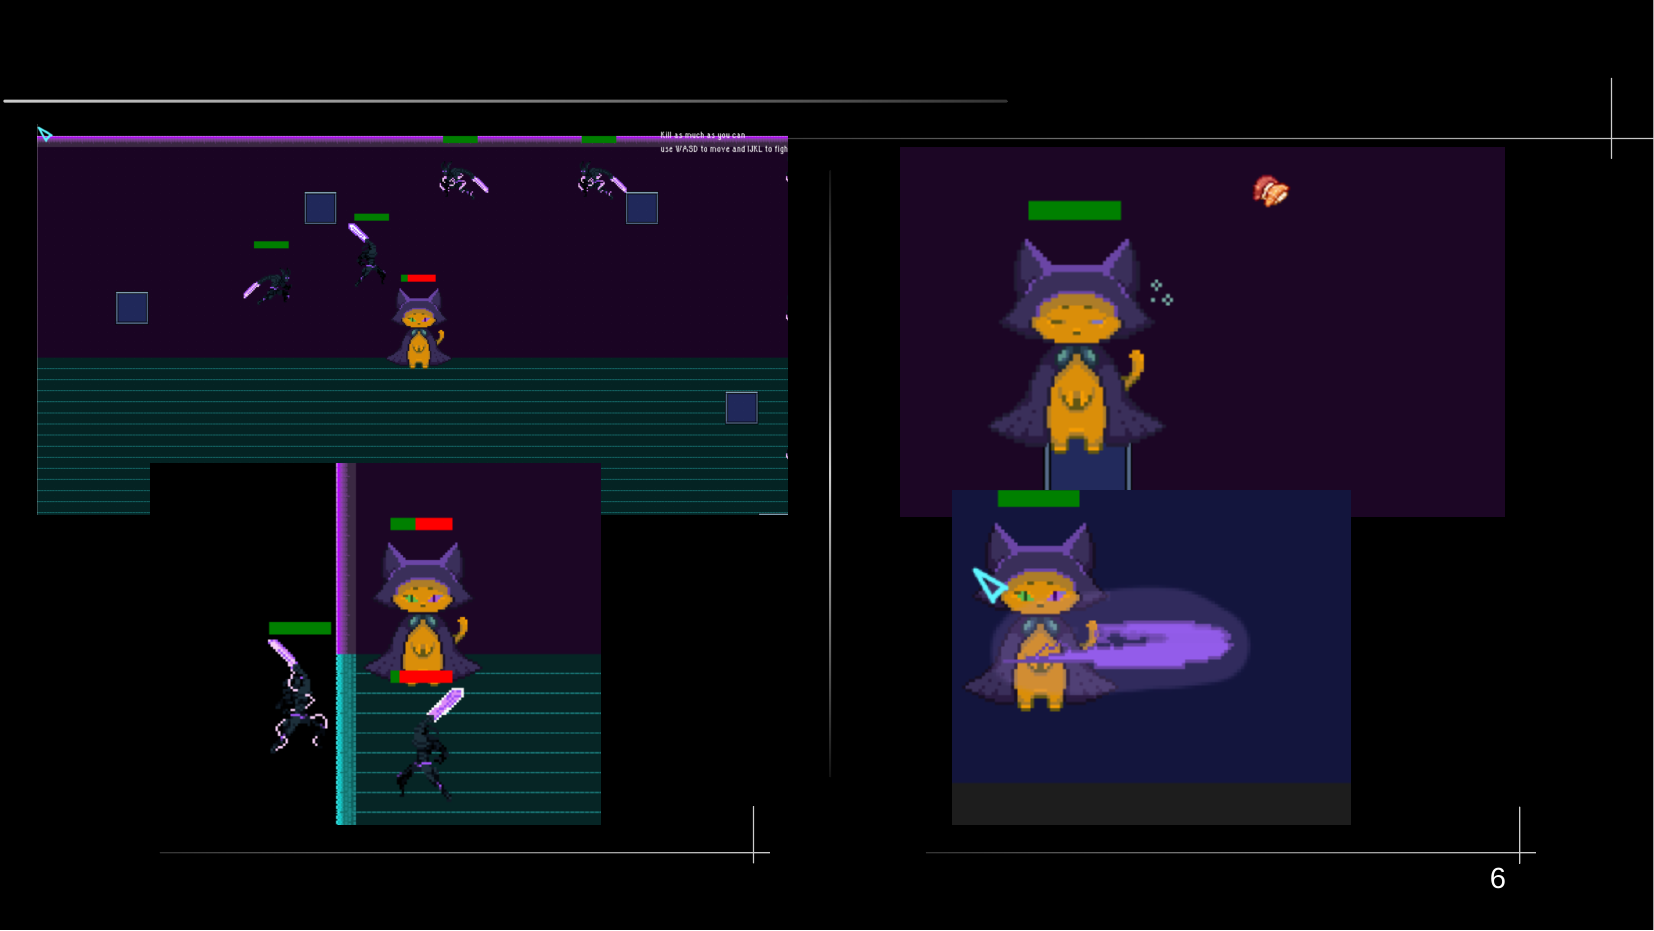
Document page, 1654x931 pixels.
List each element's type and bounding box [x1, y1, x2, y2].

picture [37, 124, 788, 826]
picture [900, 147, 1505, 826]
